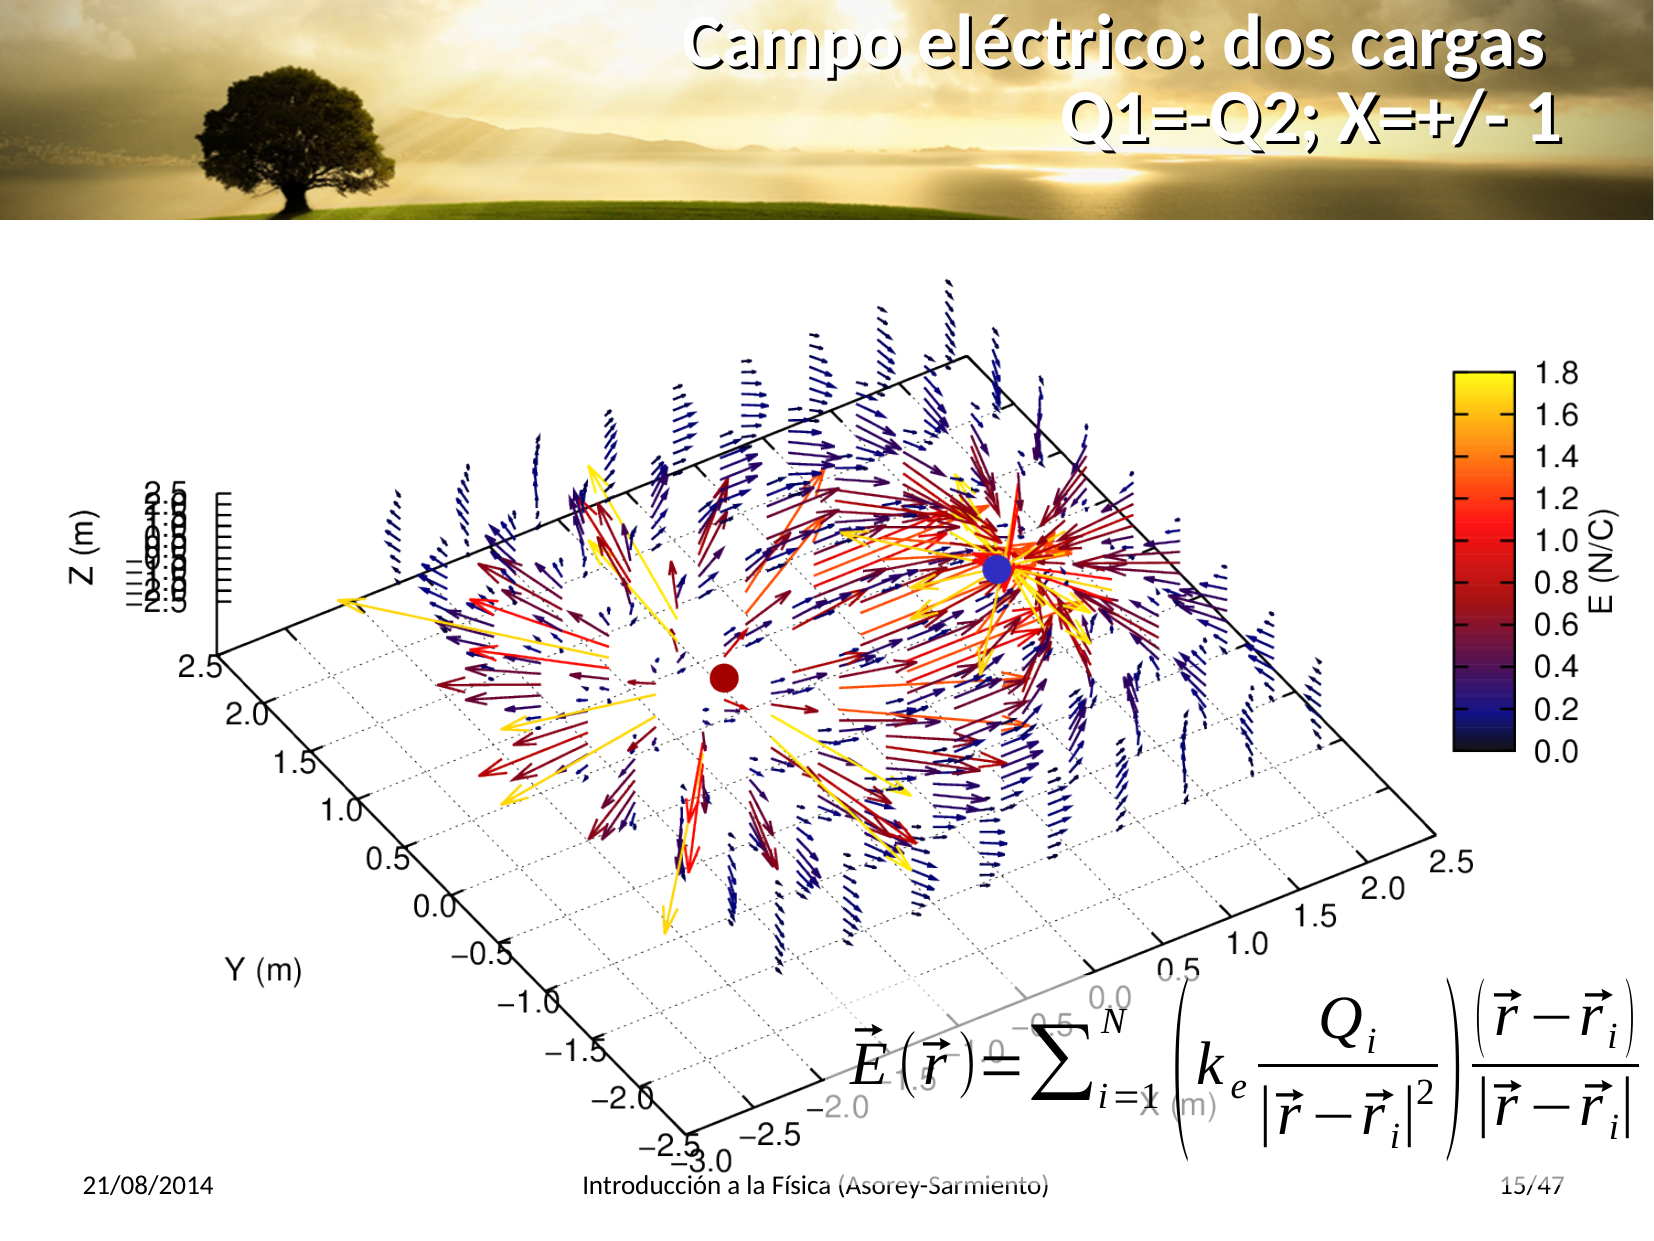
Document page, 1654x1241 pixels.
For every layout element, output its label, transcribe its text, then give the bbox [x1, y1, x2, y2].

text_box [825, 975, 1654, 1186]
title Campo eléctrico: dos cargas Q1=-Q2; X=+/- 1 [75, 0, 1564, 101]
chart [840, 975, 1649, 1166]
picture [0, 0, 1654, 1241]
